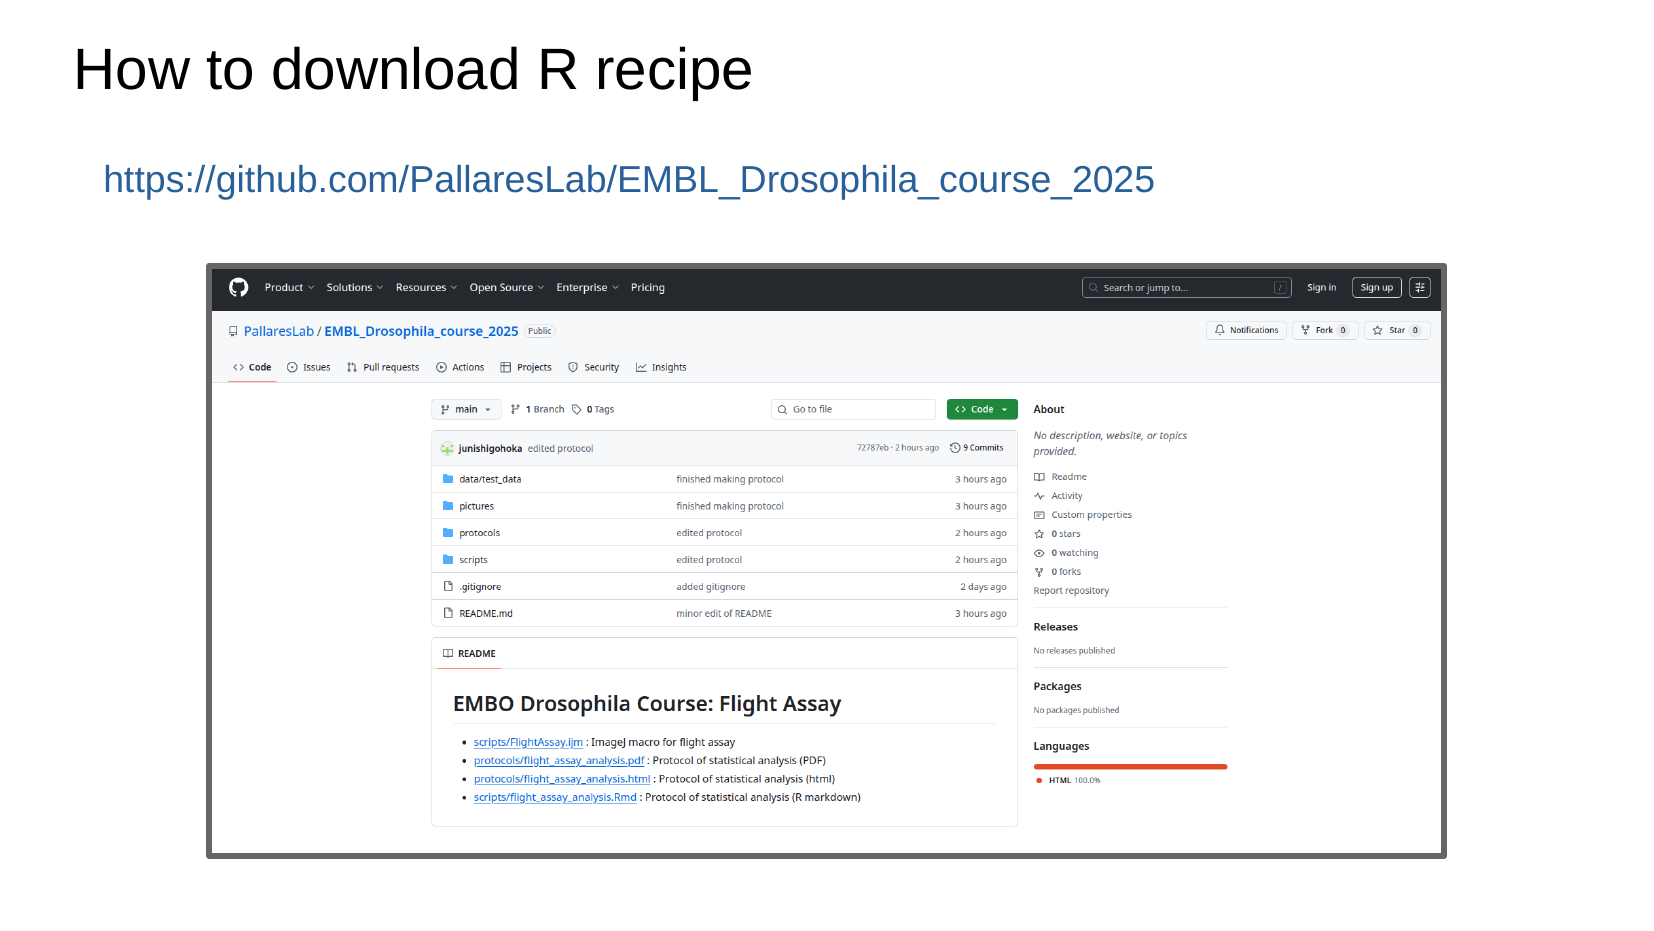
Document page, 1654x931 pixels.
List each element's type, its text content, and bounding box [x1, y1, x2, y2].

text_box https://github.com/PallaresLab/EMBL_Drosophila_course_2025 [88, 150, 1506, 221]
picture [212, 268, 1442, 853]
text_box How to download R recipe [59, 29, 1418, 148]
